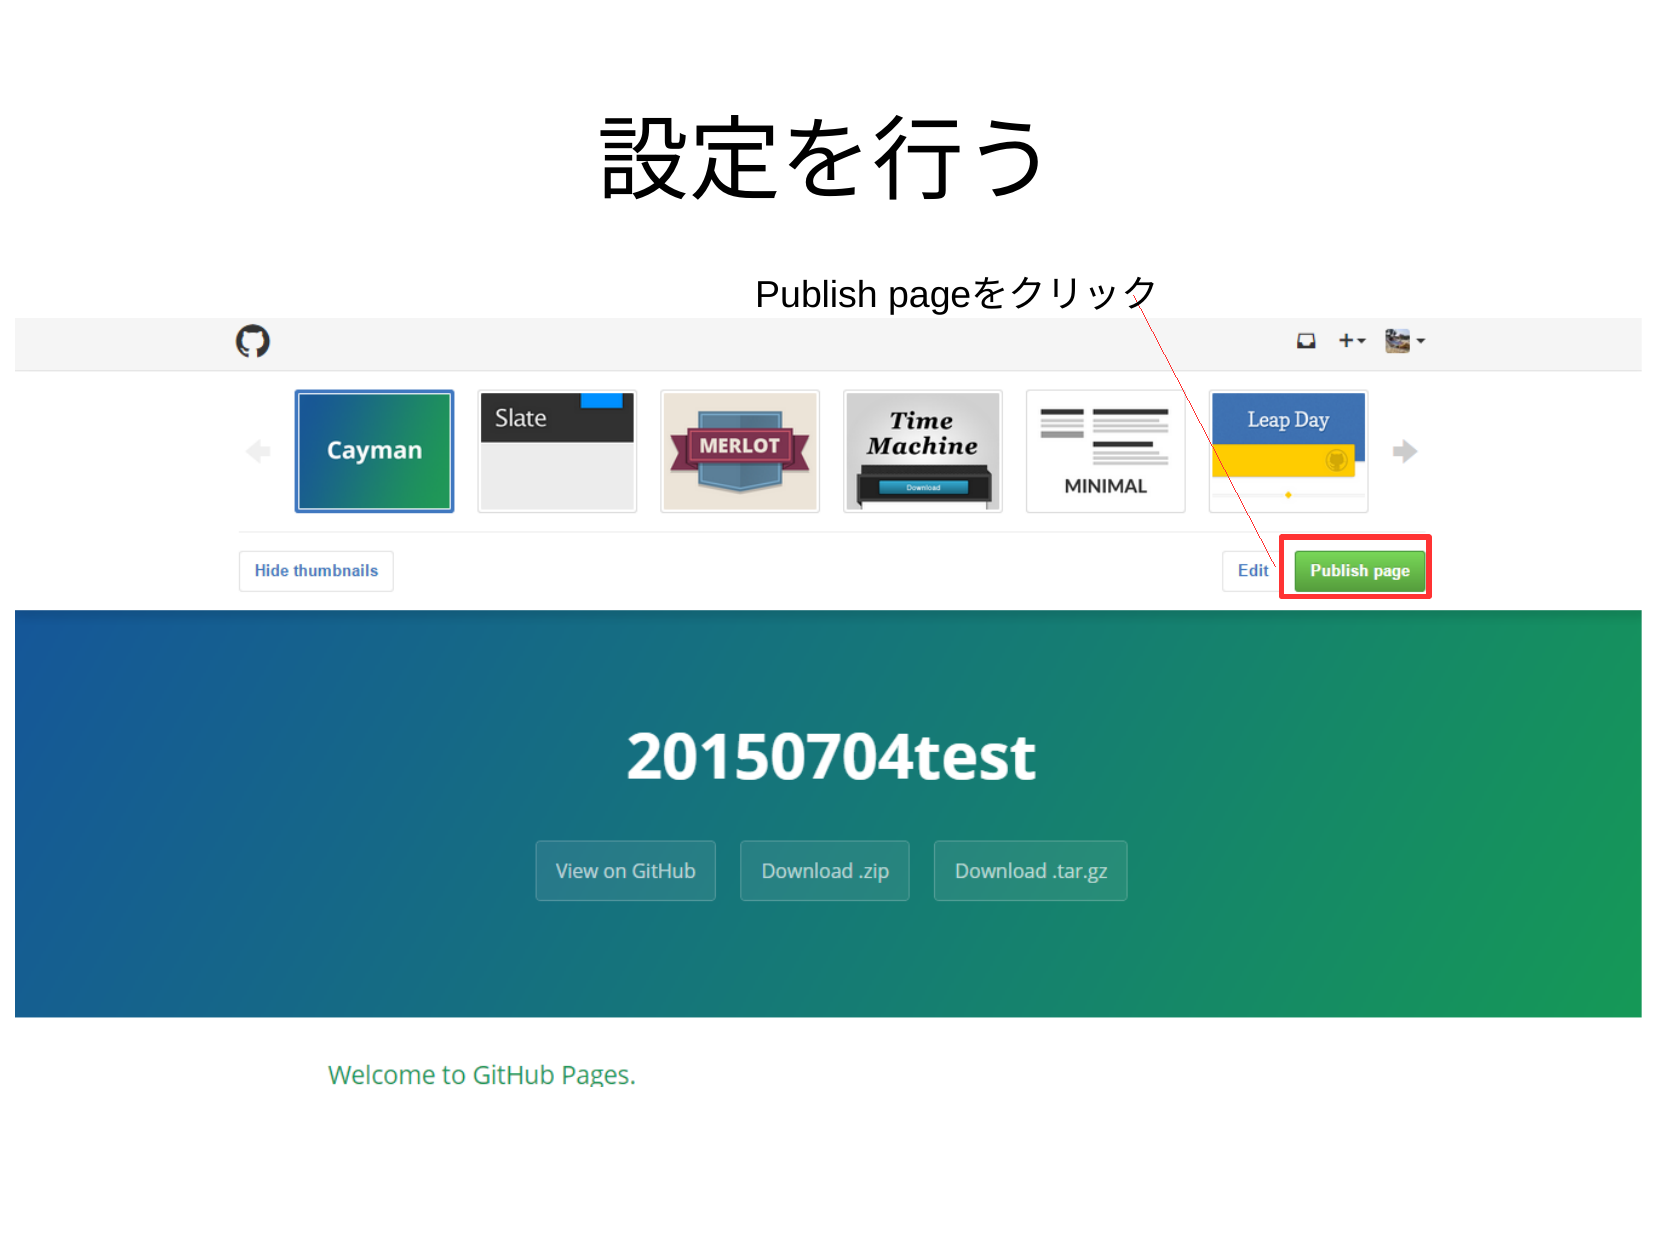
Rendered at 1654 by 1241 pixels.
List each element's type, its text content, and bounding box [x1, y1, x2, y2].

title 設定を行う [82, 49, 1571, 257]
picture [15, 318, 1642, 1087]
text_box Publish pageをクリック [740, 256, 1272, 314]
